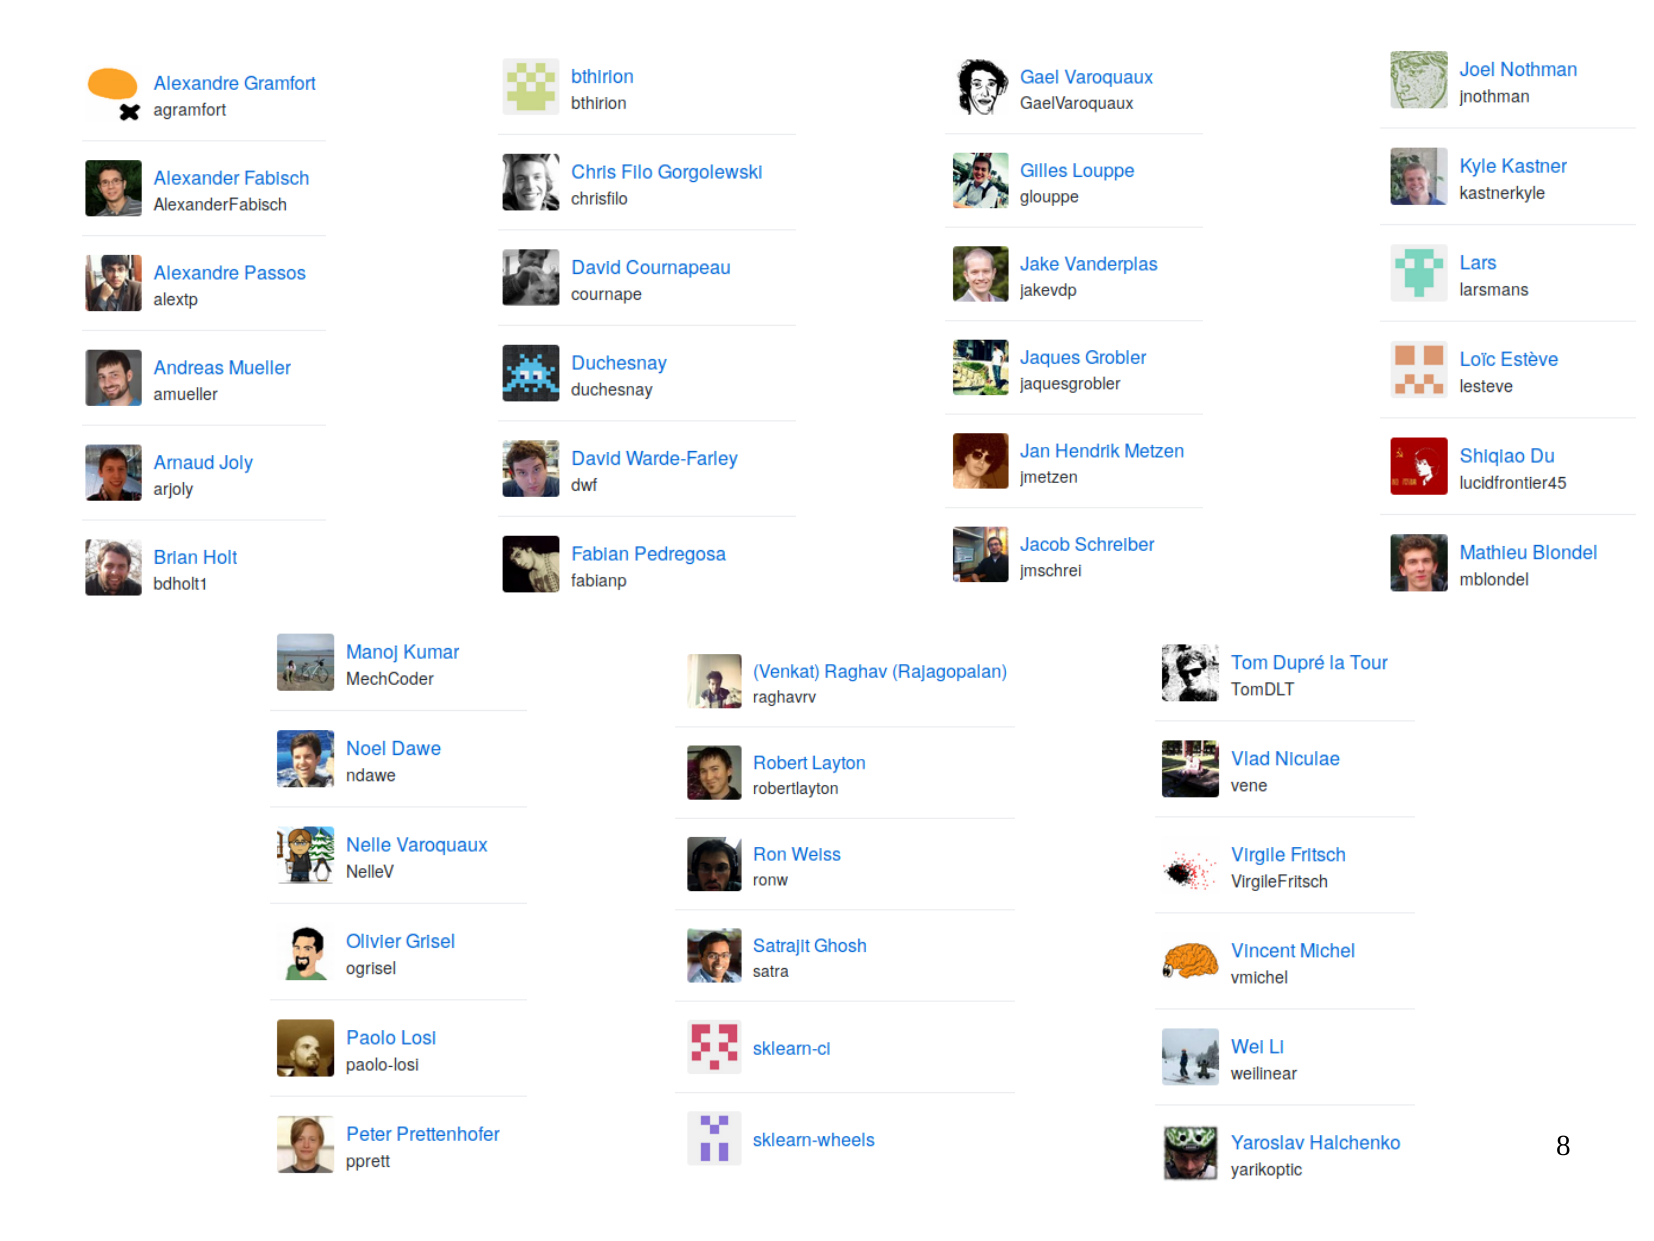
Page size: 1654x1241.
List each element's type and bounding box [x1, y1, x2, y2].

picture [82, 49, 326, 605]
picture [1380, 44, 1636, 607]
picture [1155, 635, 1415, 1186]
picture [270, 629, 527, 1186]
picture [945, 49, 1203, 597]
picture [498, 49, 796, 597]
picture [675, 644, 1015, 1171]
